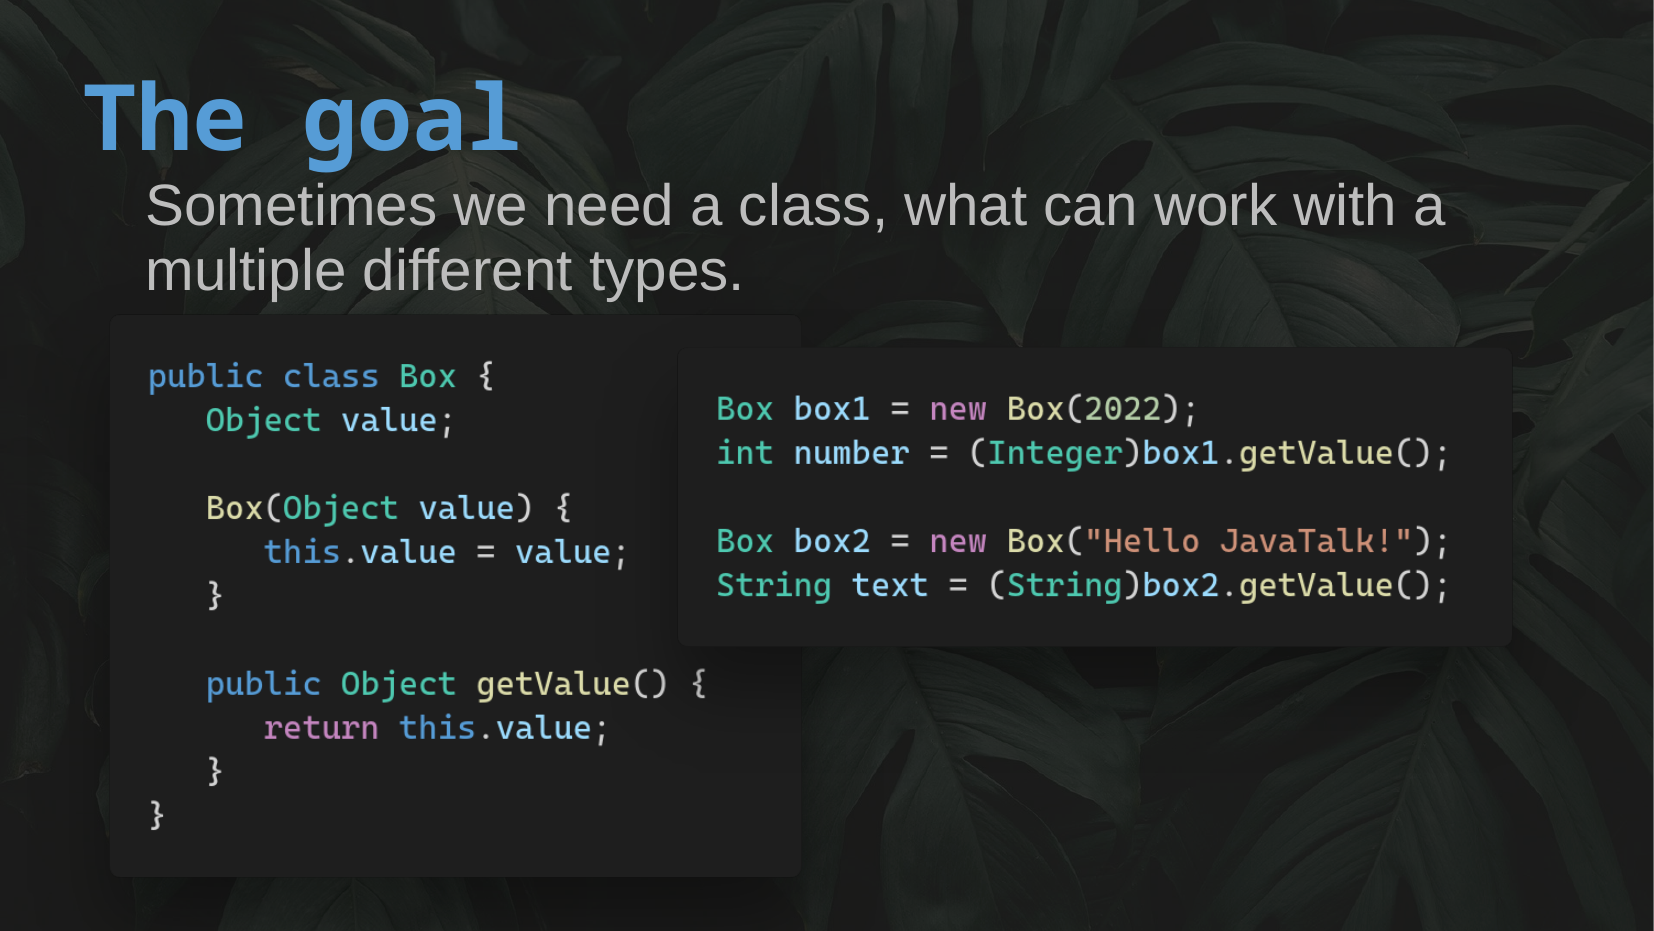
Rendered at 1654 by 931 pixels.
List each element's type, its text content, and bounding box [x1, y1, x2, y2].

list Sometimes we need a class, what can work with a multiple different types. [75, 173, 1564, 206]
title The goal [82, 37, 1571, 193]
picture [0, 0, 1654, 931]
